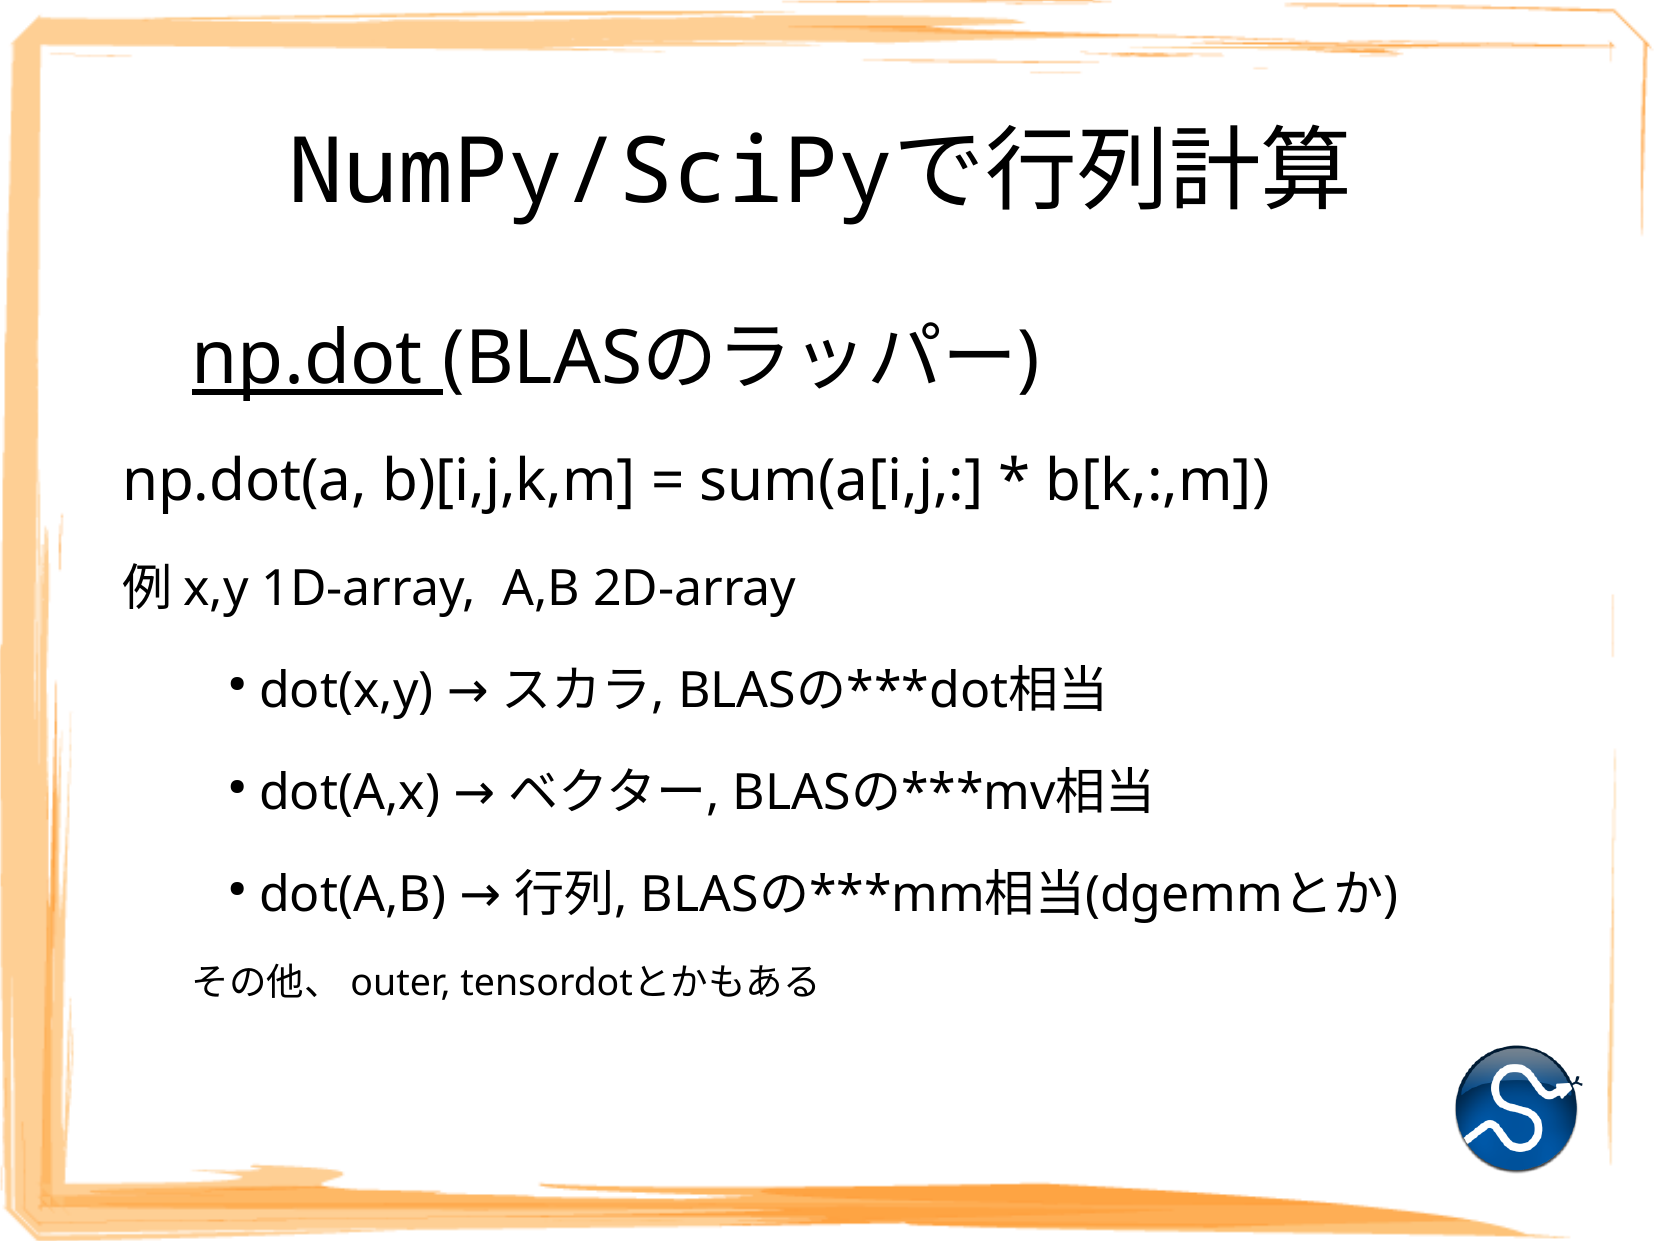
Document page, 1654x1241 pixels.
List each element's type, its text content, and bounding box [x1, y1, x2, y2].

text_box np.dot(a, b)[i,j,k,m] = sum(a[i,j,:] * b[k,:,m]) 例 x,y 1D-array, A,B 2D-array dot(x,y) → スカラ, BLASの***dot相当 dot(A,x) → ベクター, BLASの***mv相当 dot(A,B) → 行列, BLASの***mm相当(dgemmとか) [107, 430, 1377, 842]
text_box np.dot (BLASのラッパー) [177, 289, 1021, 385]
title NumPy/SciPyで行列計算 [76, 59, 1565, 267]
picture [0, 0, 1654, 1241]
text_box その他、 outer, tensordotとかもある [177, 944, 791, 1000]
